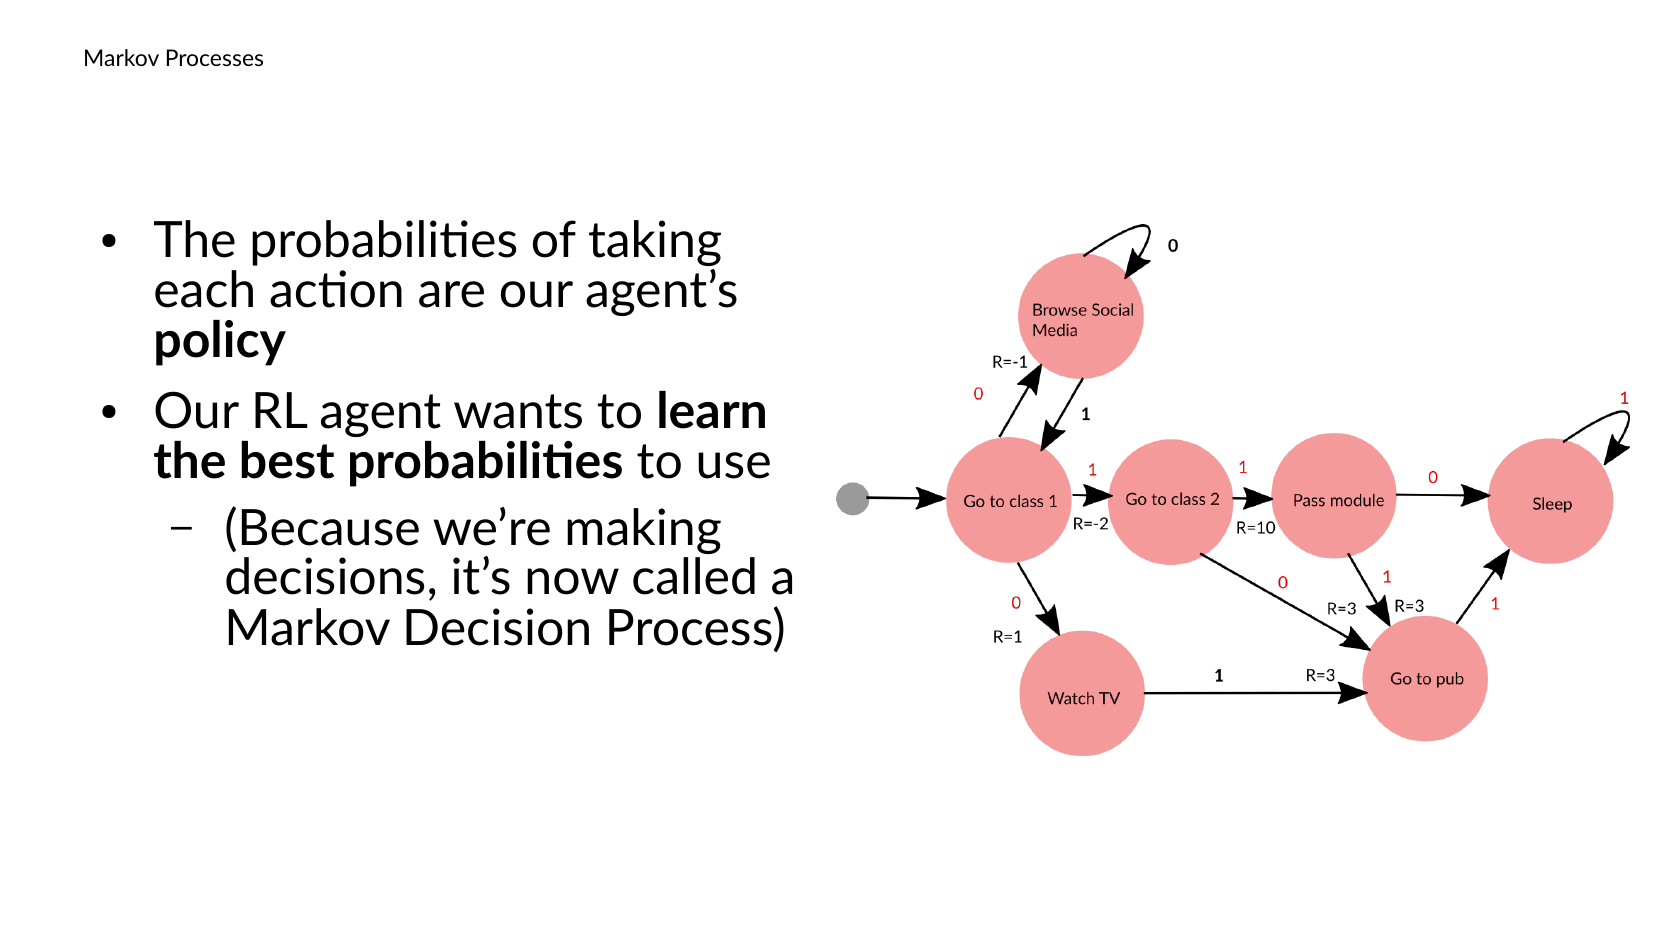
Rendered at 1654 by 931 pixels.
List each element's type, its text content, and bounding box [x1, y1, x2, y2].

picture [836, 224, 1630, 756]
title Markov Processes [83, 0, 1571, 119]
list The probabilities of taking each action are our agent’s policy Our RL agent wants to learn the best probabilities to use (Because we’re making decisions, it’s now called a Markov Decision Process) [82, 217, 809, 839]
